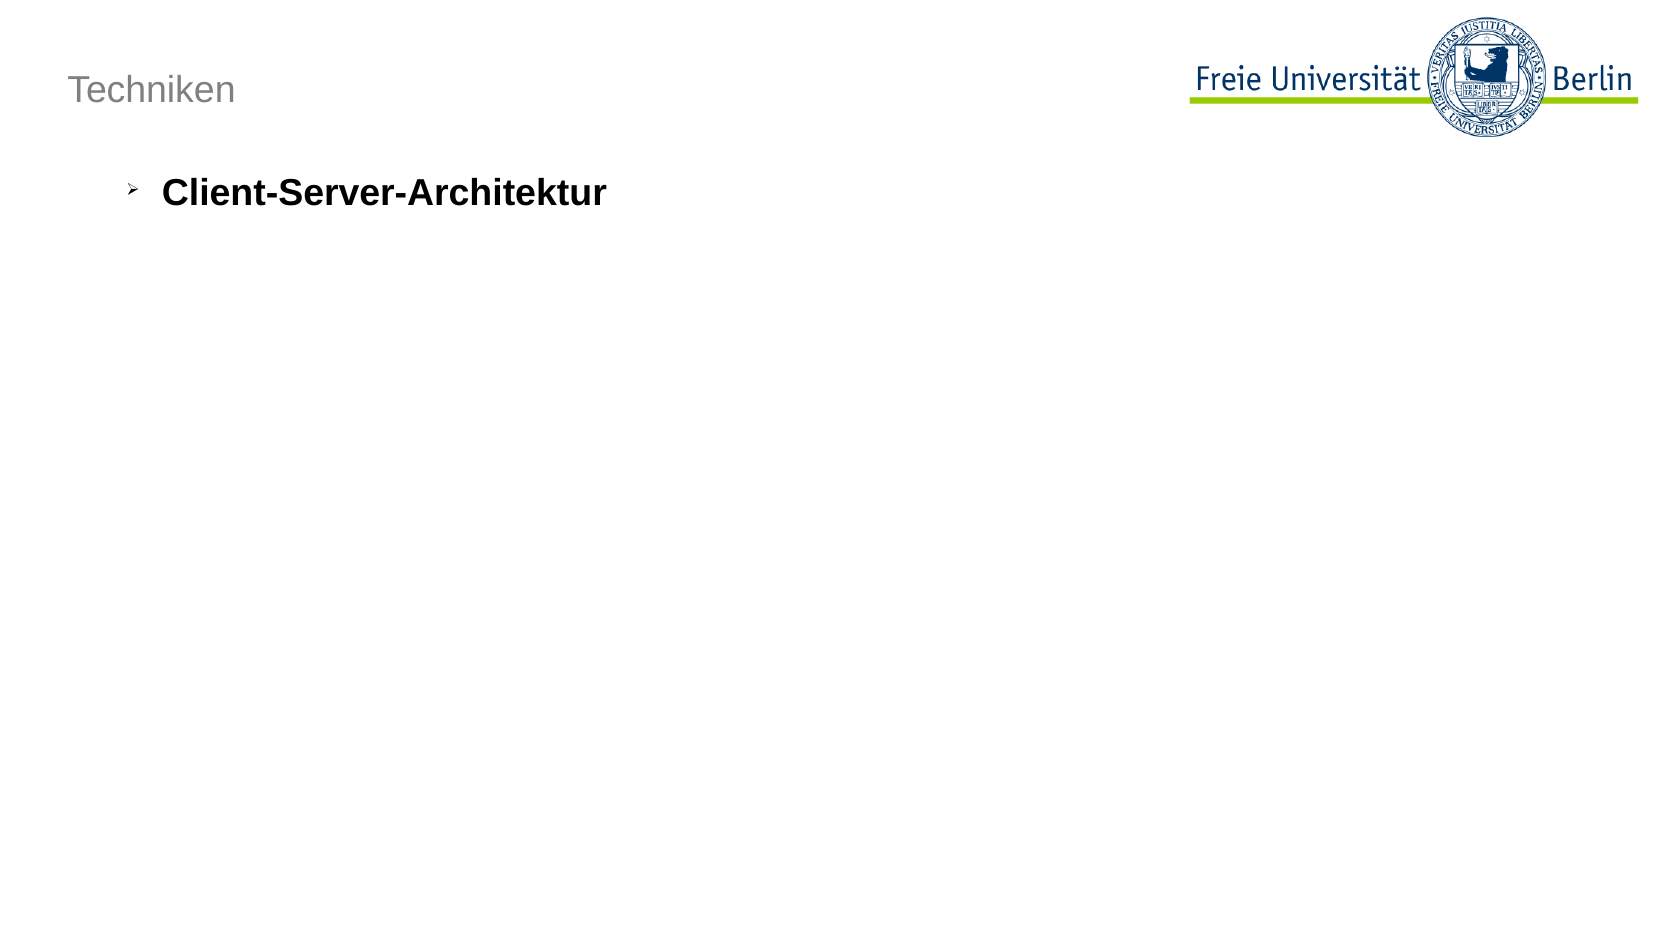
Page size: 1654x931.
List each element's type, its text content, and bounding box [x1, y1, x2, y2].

picture [1185, 11, 1642, 142]
text_box Techniken [52, 61, 251, 119]
text_box Client-Server-Architektur [111, 163, 622, 221]
